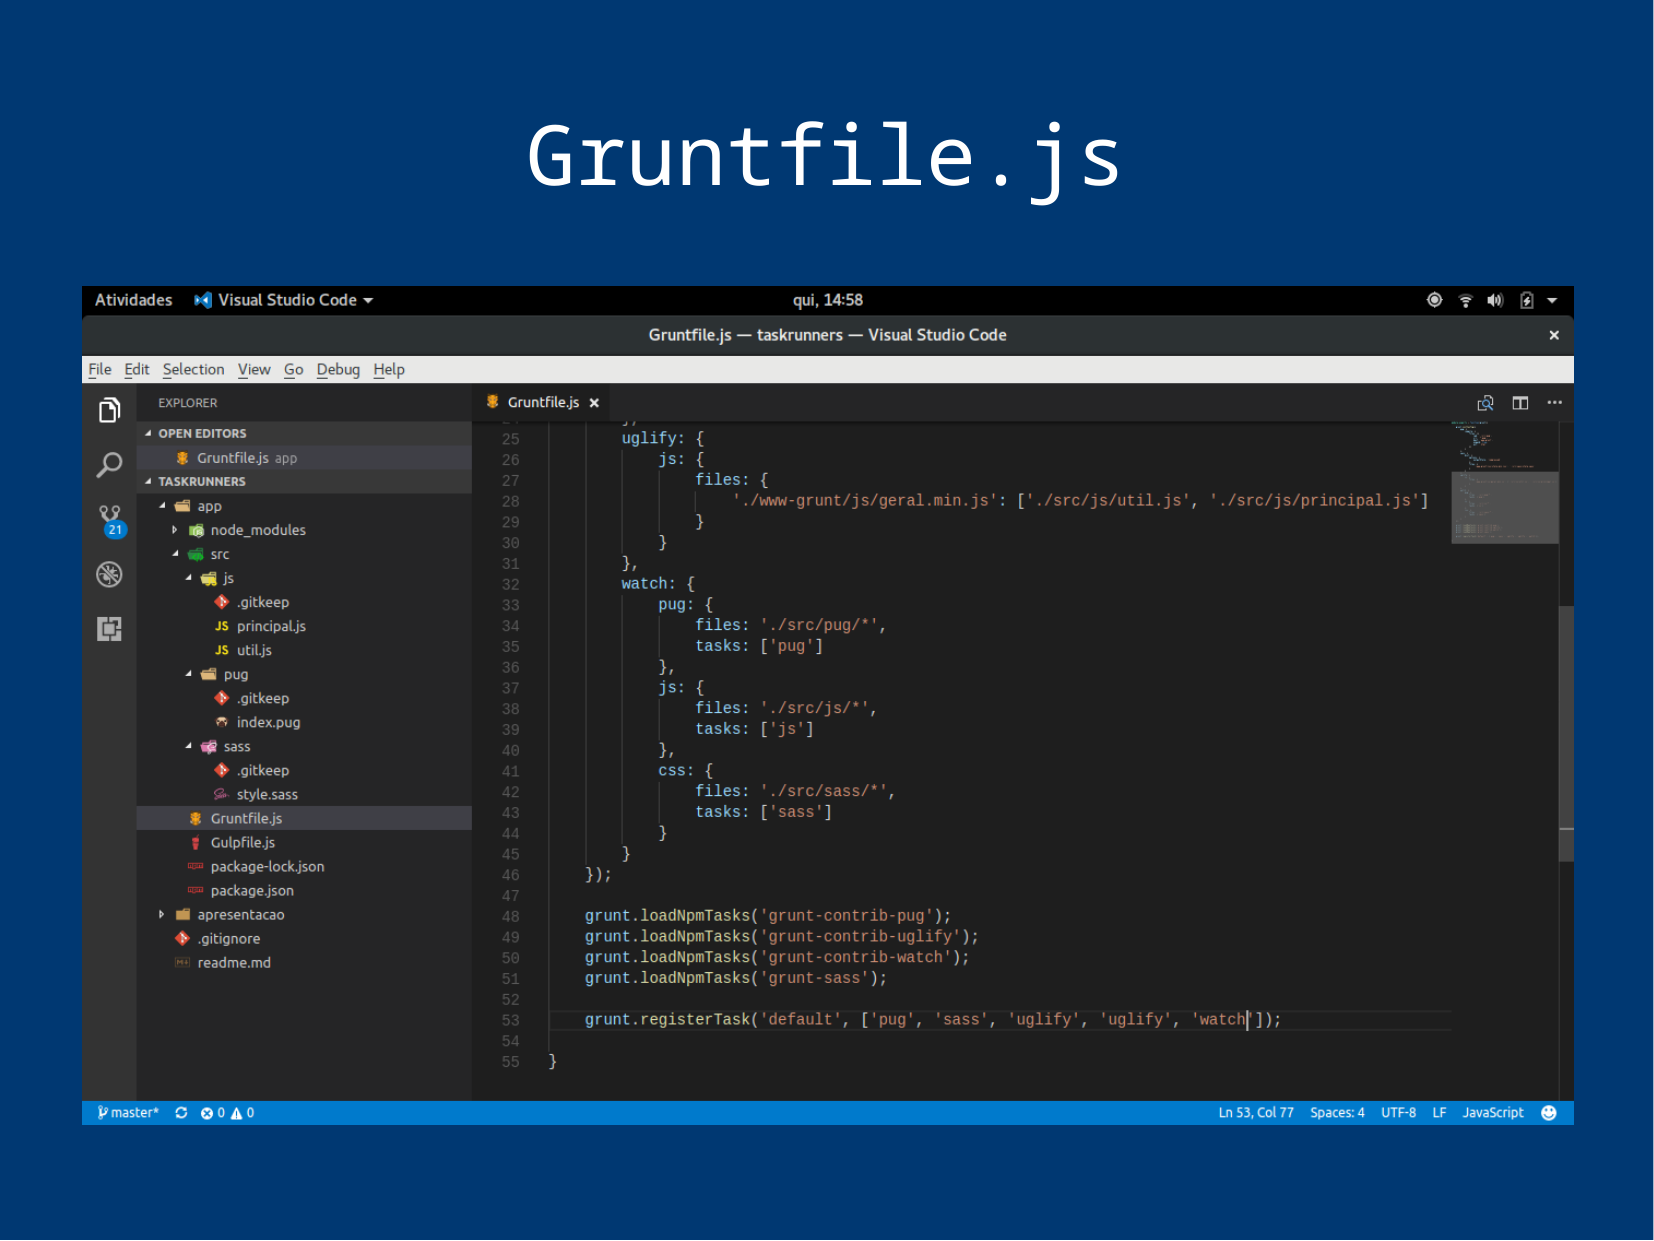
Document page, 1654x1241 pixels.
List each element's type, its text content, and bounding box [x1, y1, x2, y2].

title Gruntfile.js [82, 49, 1571, 257]
picture [82, 286, 1574, 1125]
